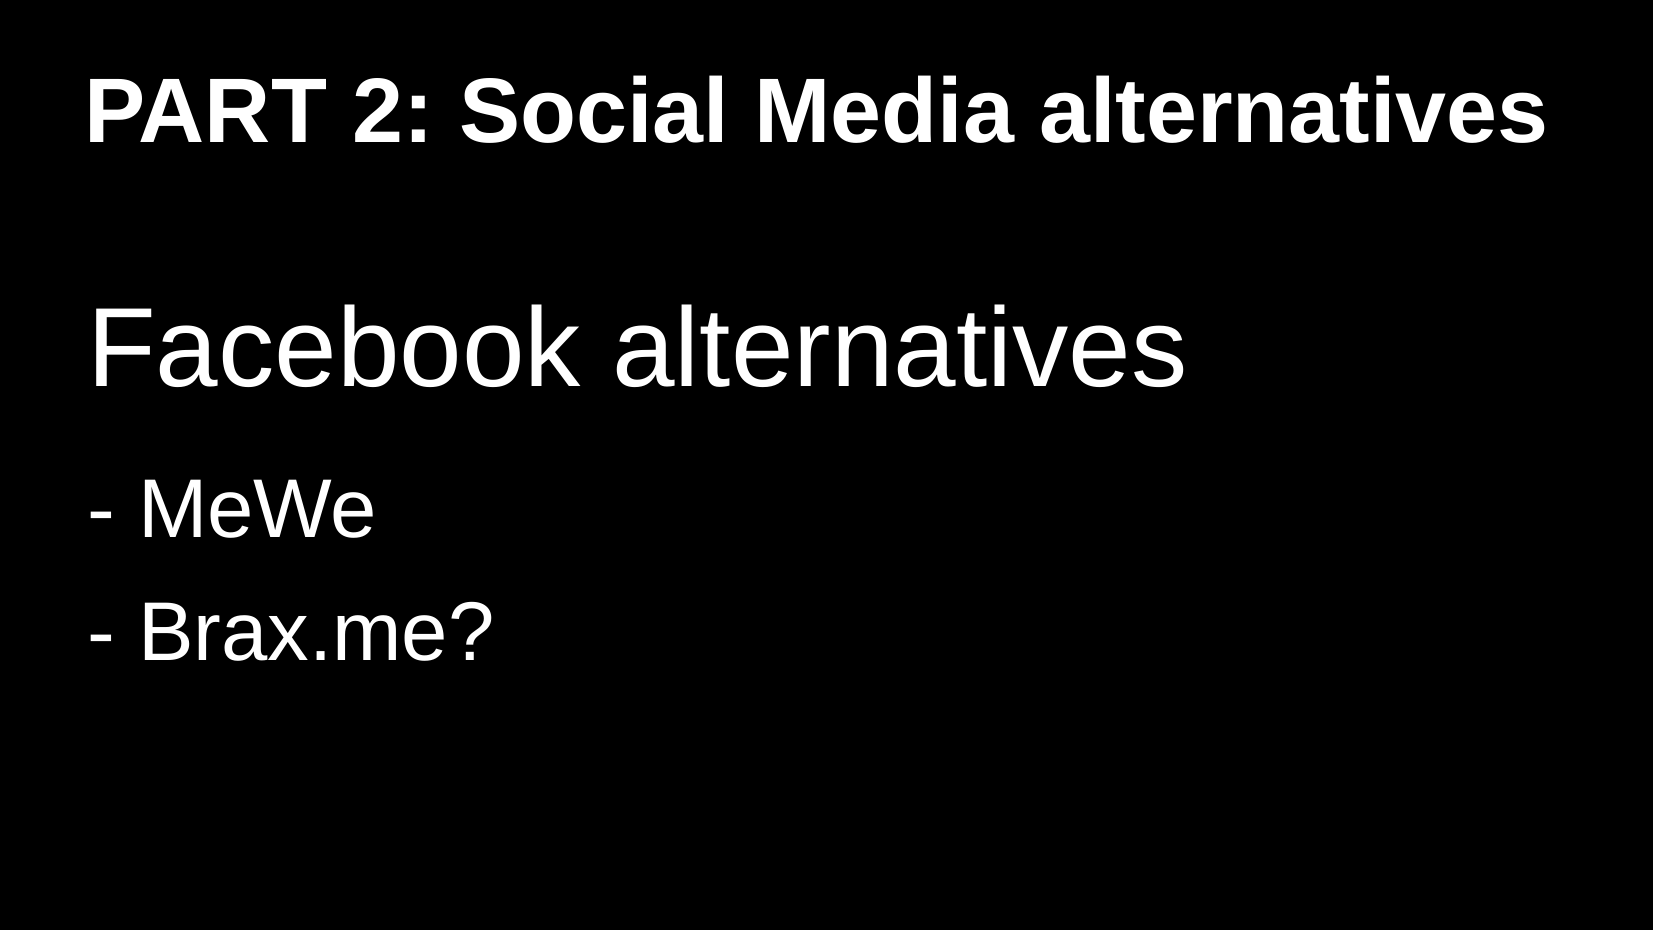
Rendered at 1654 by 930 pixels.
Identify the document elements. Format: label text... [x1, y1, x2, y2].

list Facebook alternatives [87, 285, 1573, 447]
title PART 2: Social Media alternatives [84, 56, 1561, 166]
list - MeWe - Brax.me? [87, 462, 1573, 852]
